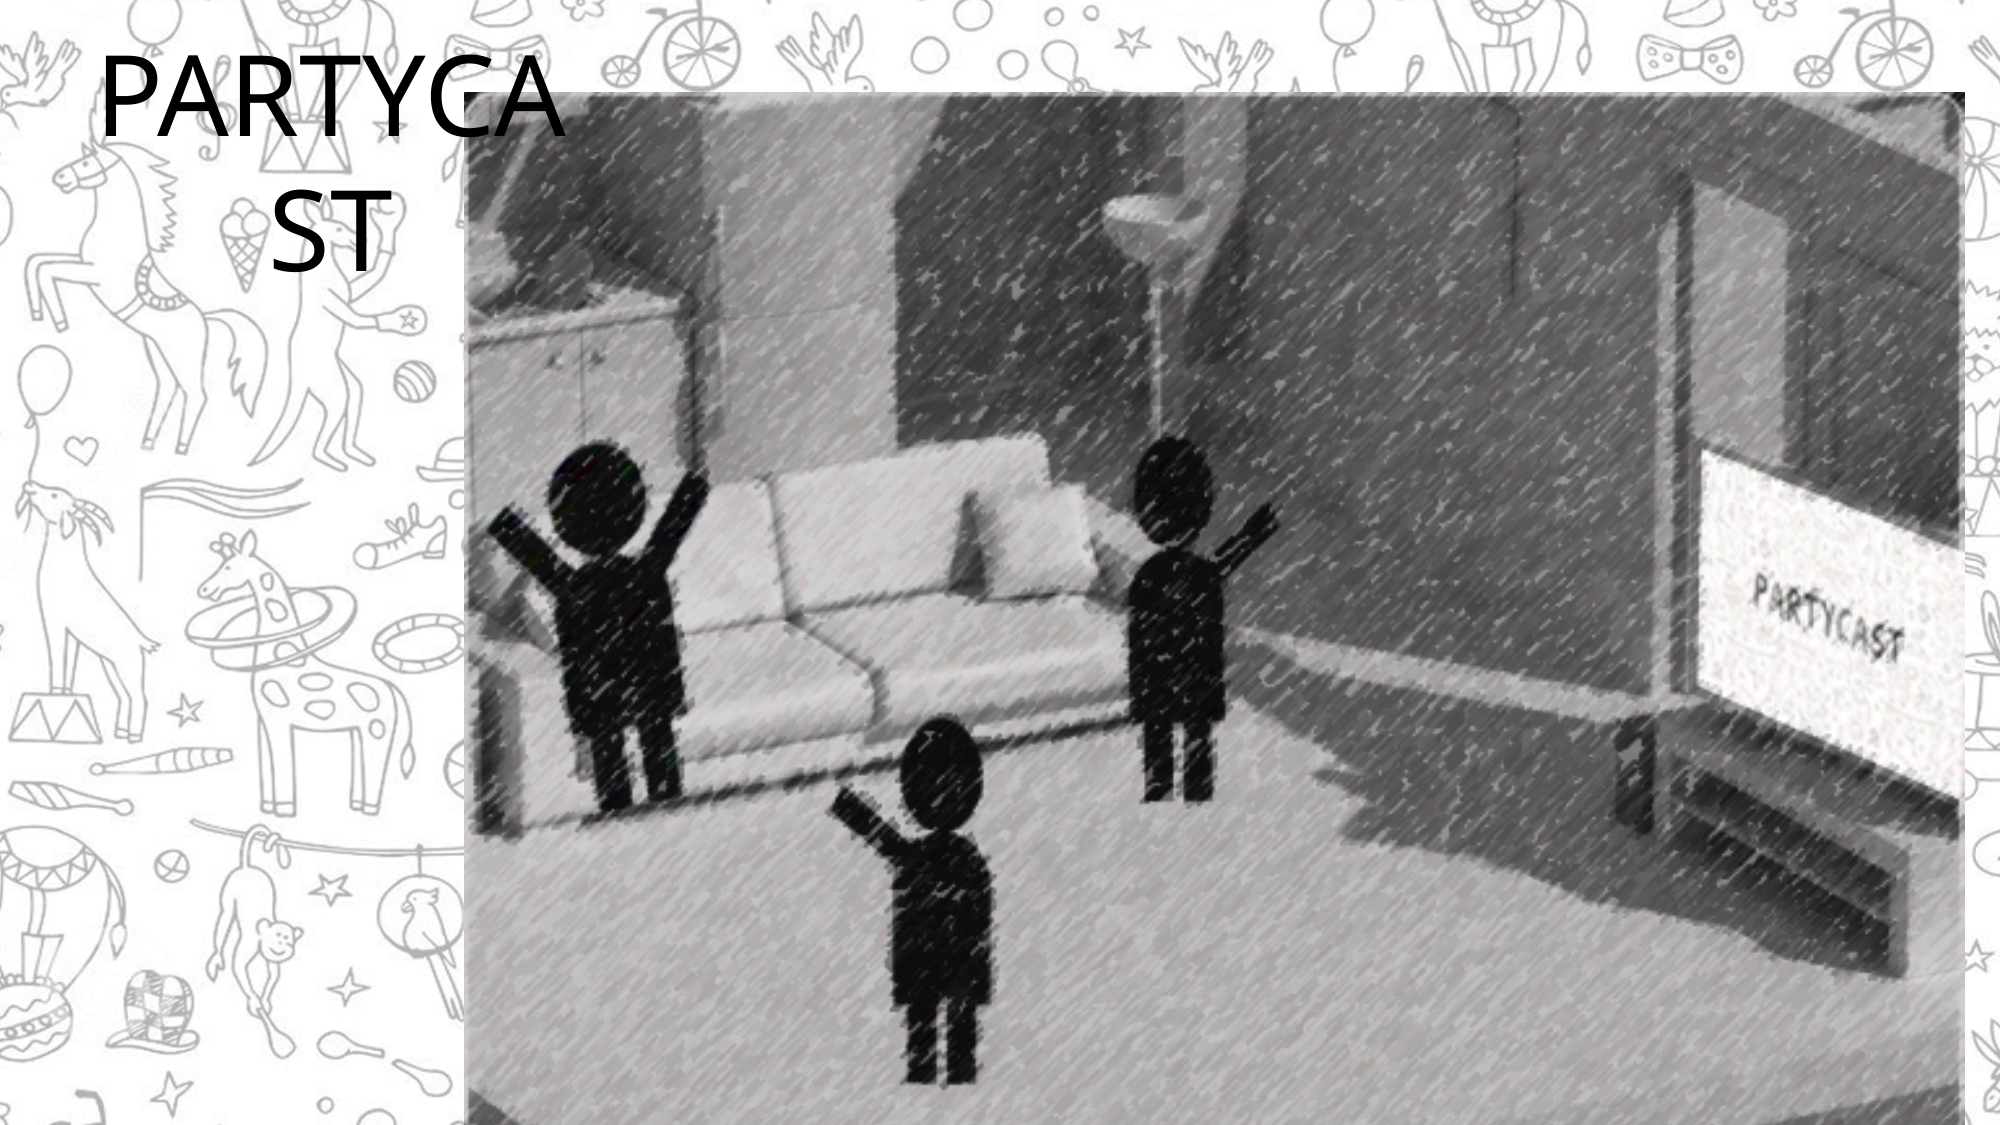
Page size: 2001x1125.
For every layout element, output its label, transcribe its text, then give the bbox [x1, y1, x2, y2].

picture [0, 0, 2000, 1125]
text_box PARTYCAST [53, 16, 610, 168]
